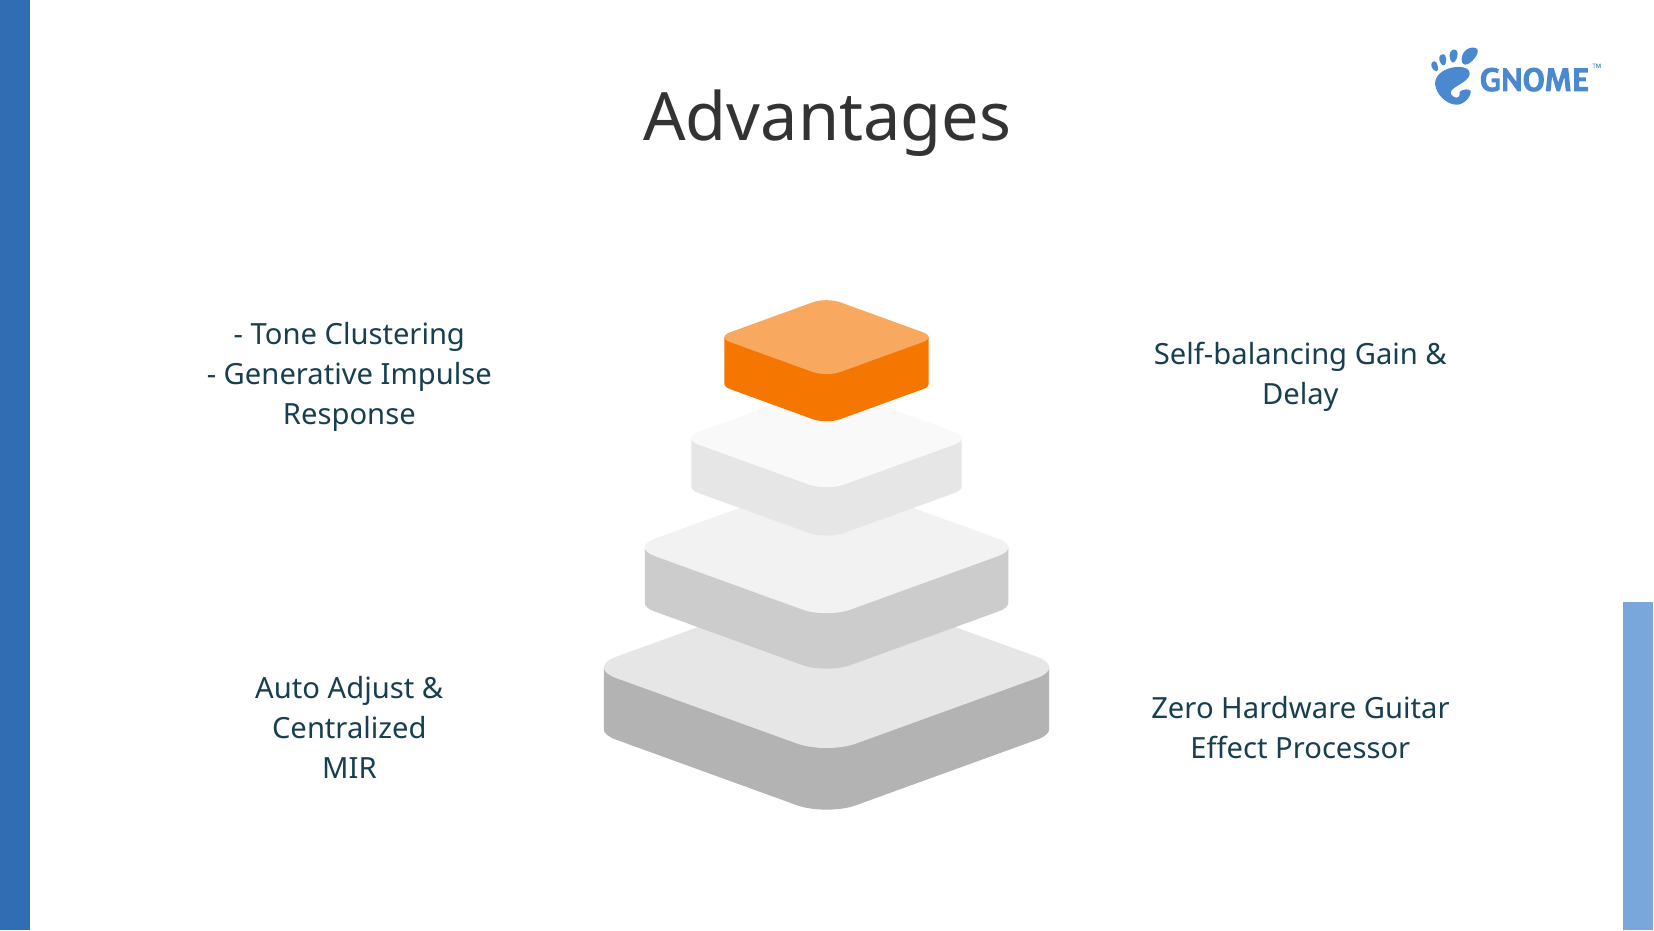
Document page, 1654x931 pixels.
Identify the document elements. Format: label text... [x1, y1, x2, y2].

title Advantages [64, 37, 1591, 193]
text_box Zero Hardware Guitar Effect Processor [1141, 599, 1460, 855]
text_box - Tone Clustering - Generative Impulse Response [190, 245, 509, 501]
text_box [603, 300, 1050, 810]
text_box Auto Adjust & Centralized MIR [190, 599, 509, 855]
text_box Self-balancing Gain & Delay [1141, 245, 1460, 501]
